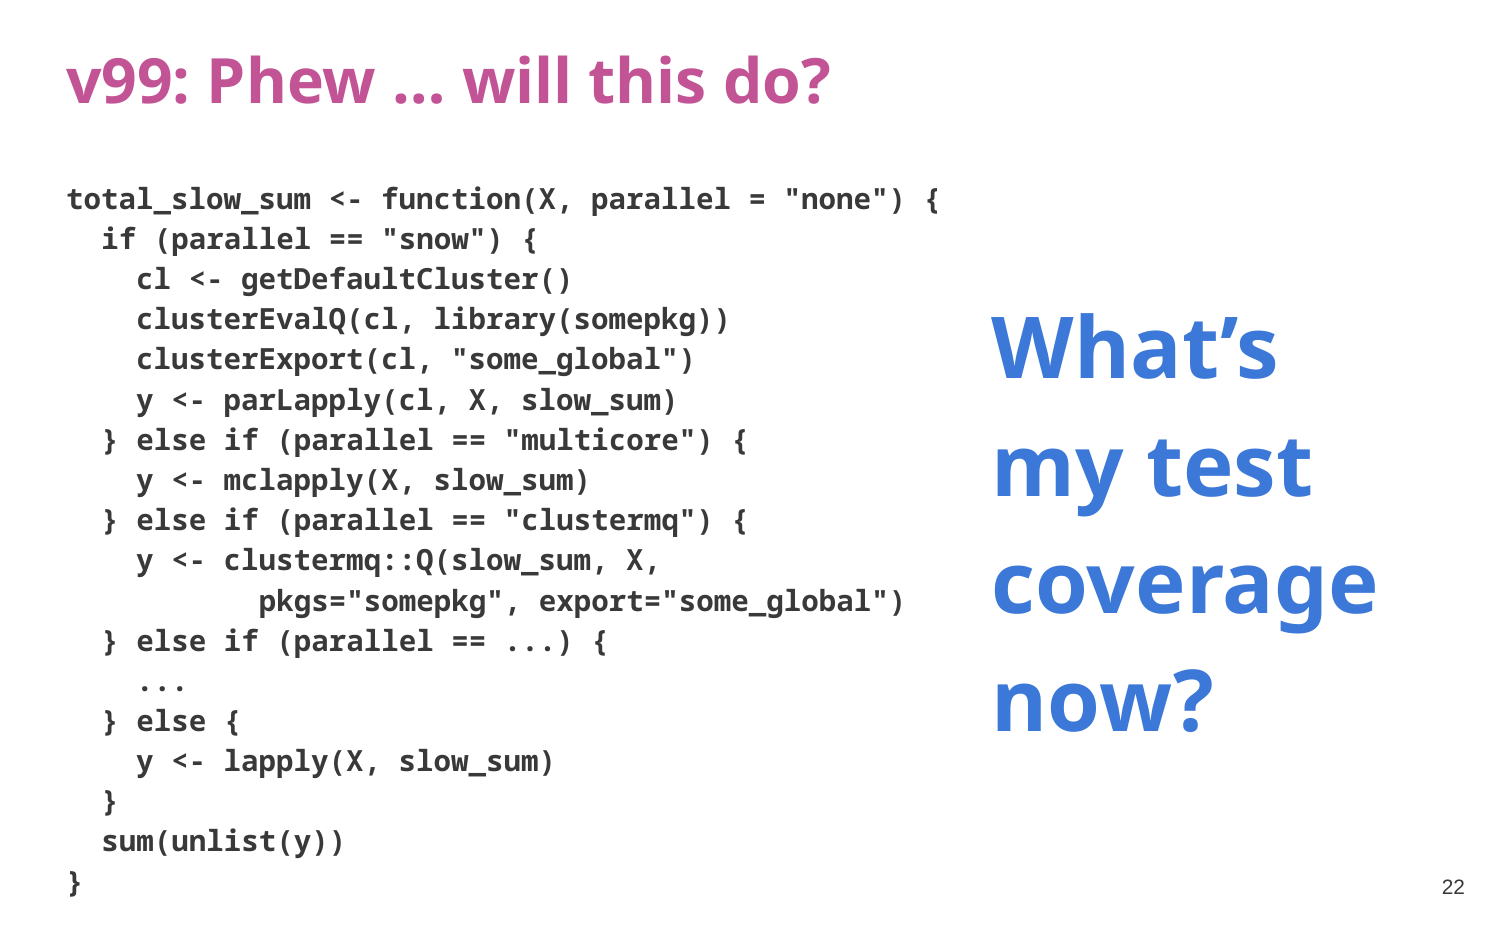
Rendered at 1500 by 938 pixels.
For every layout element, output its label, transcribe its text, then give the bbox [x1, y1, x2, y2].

text_box What’s my test coverage now? [976, 262, 1449, 663]
slide_number <number> [1389, 849, 1480, 922]
list total_slow_sum <- function(X, parallel = "none") { if (parallel == "snow") { cl <- getDefaultCluster() clusterEvalQ(cl, library(somepkg)) clusterExport(cl, "some_global") y <- parLapply(cl, X, slow_sum) } else if (parallel == "multicore") { y <- mclapply(X, slow_sum) } else if (parallel == "clustermq") { y <- clustermq::Q(slow_sum, X, pkgs="somepkg", export="some_global") } else if (parallel == ...) { ... } else { y <- lapply(X, slow_sum) } sum(unlist(y)) } [51, 160, 1449, 910]
title v99: Phew … will this do? [51, 25, 1449, 130]
